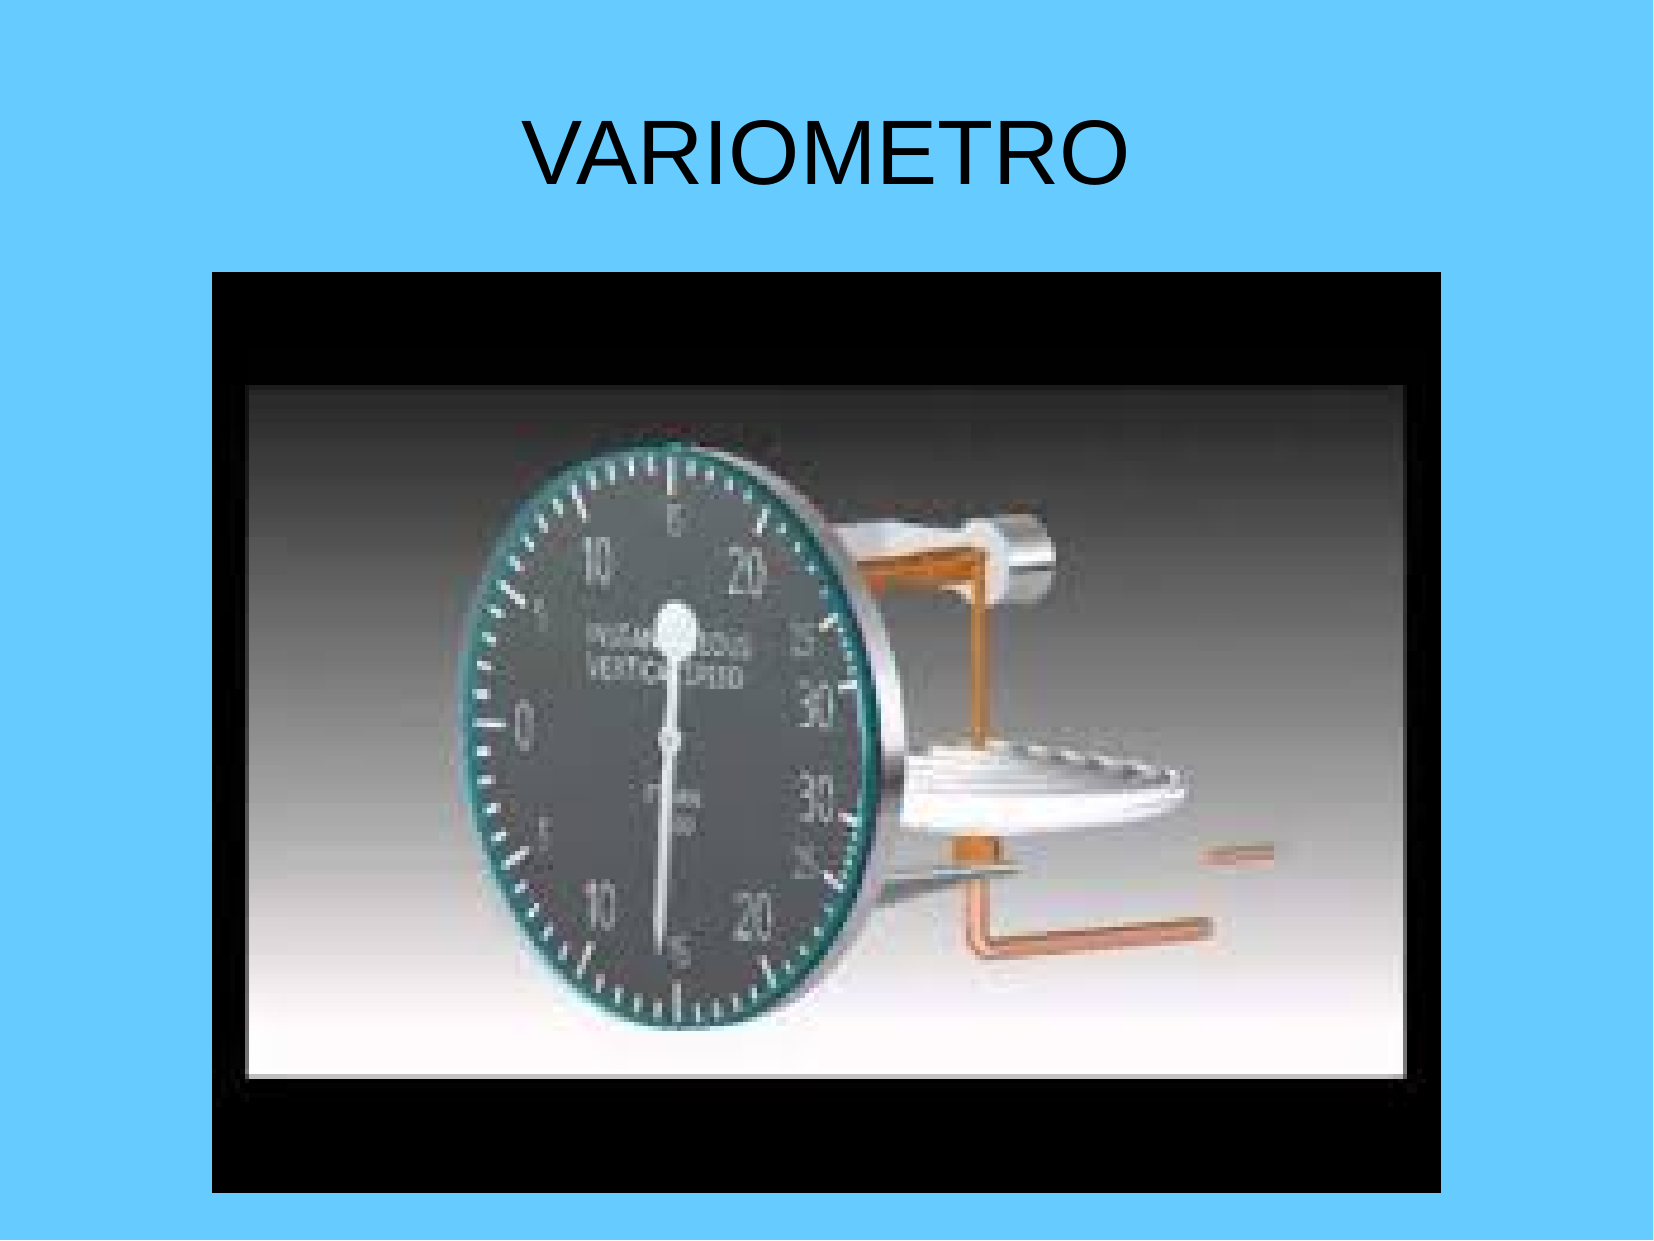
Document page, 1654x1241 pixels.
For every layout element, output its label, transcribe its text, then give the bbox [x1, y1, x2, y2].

picture [212, 272, 1441, 1193]
title VARIOMETRO [82, 49, 1571, 257]
